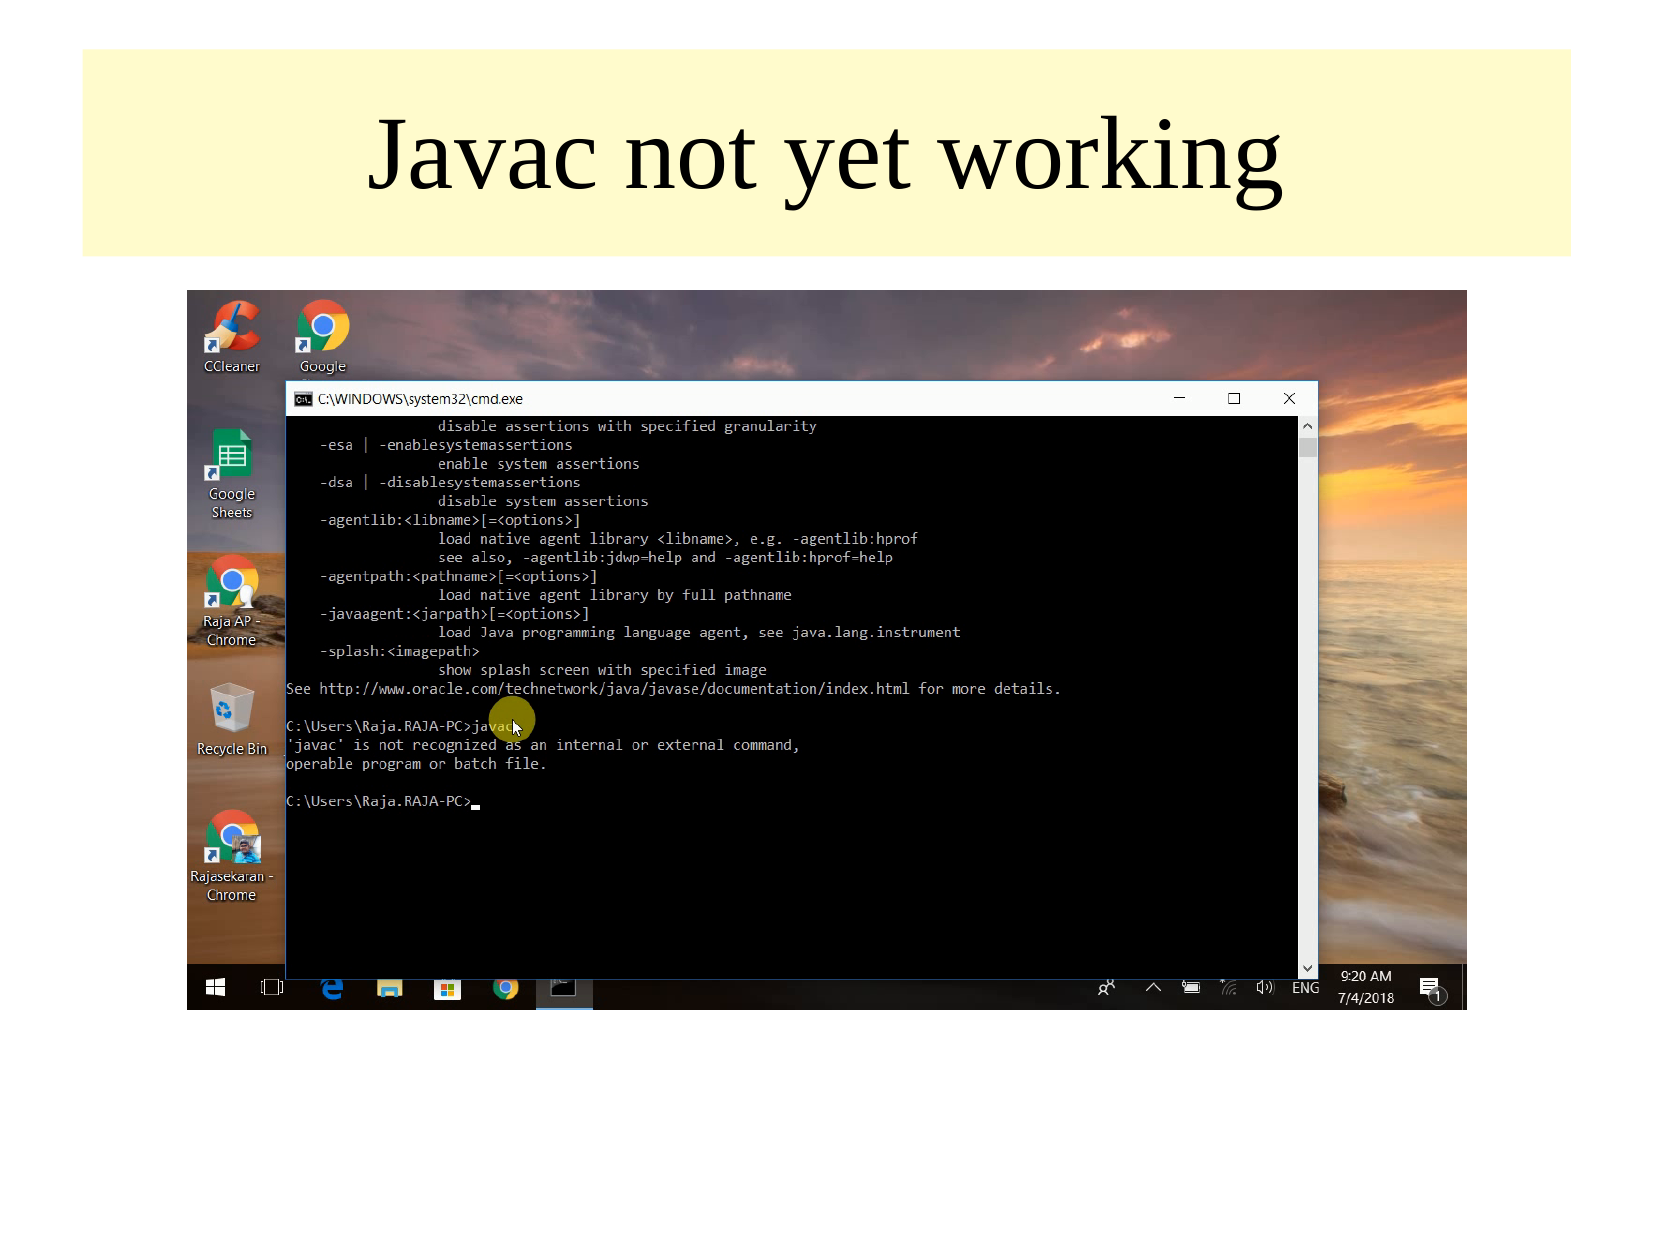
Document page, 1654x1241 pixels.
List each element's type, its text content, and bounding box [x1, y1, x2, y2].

title Javac not yet working [82, 49, 1571, 257]
picture [187, 290, 1467, 1010]
